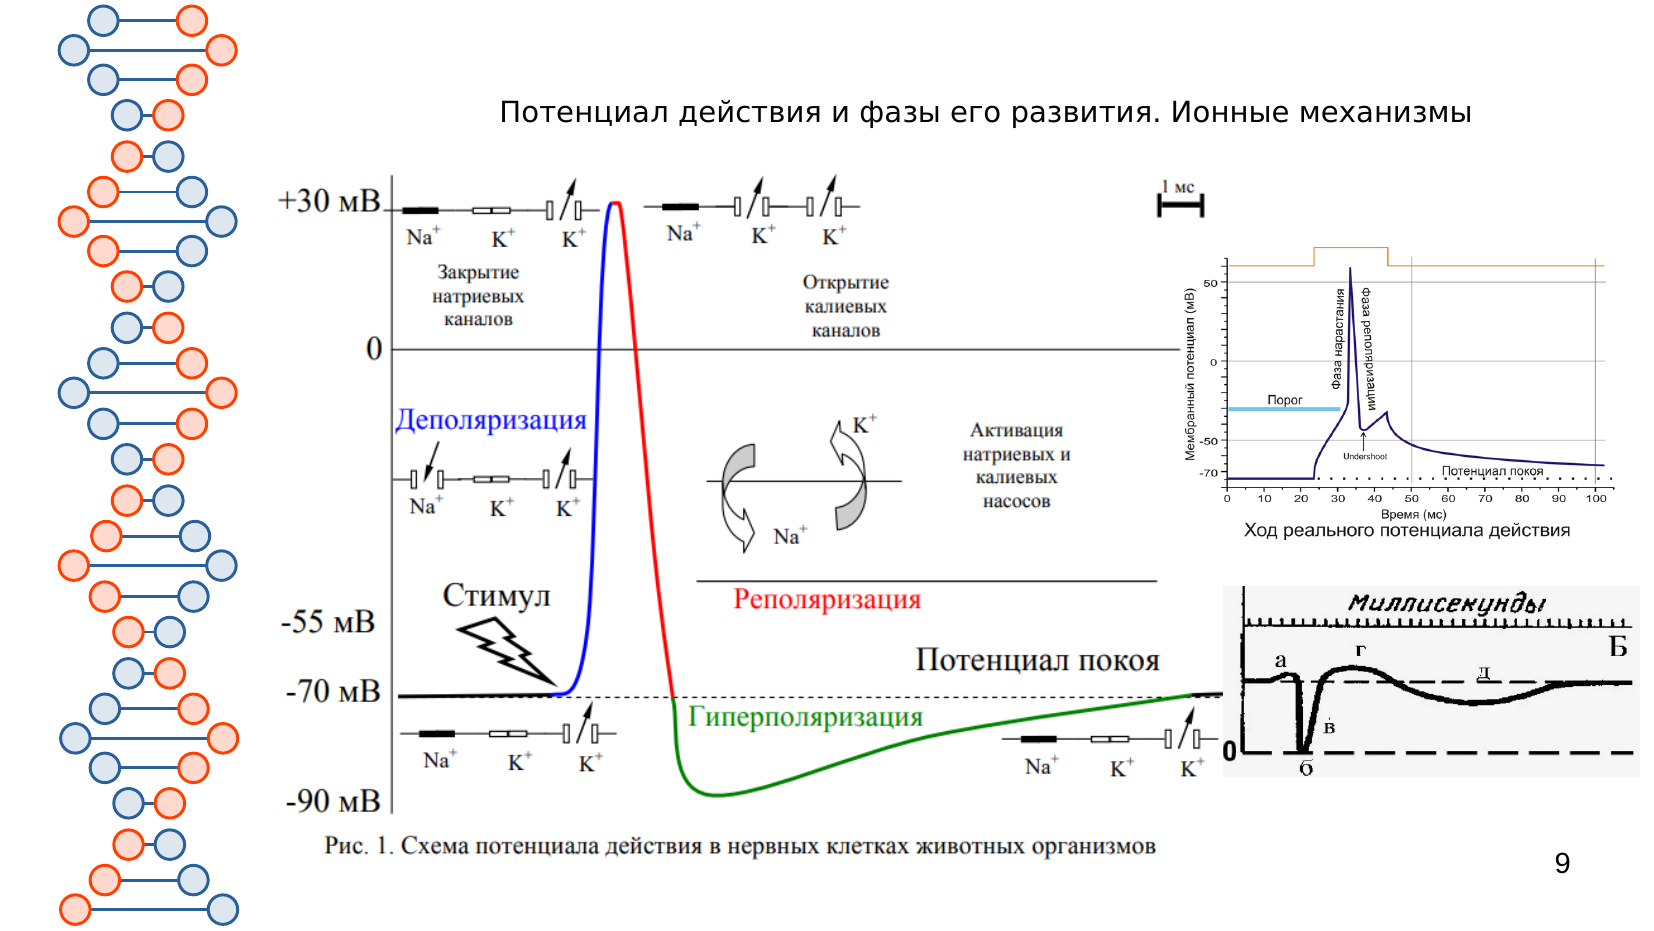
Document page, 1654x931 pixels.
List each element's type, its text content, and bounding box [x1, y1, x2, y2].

title Потенциал действия и фазы его развития. Ионные механизмы [265, 35, 1595, 189]
picture [249, 156, 1649, 870]
